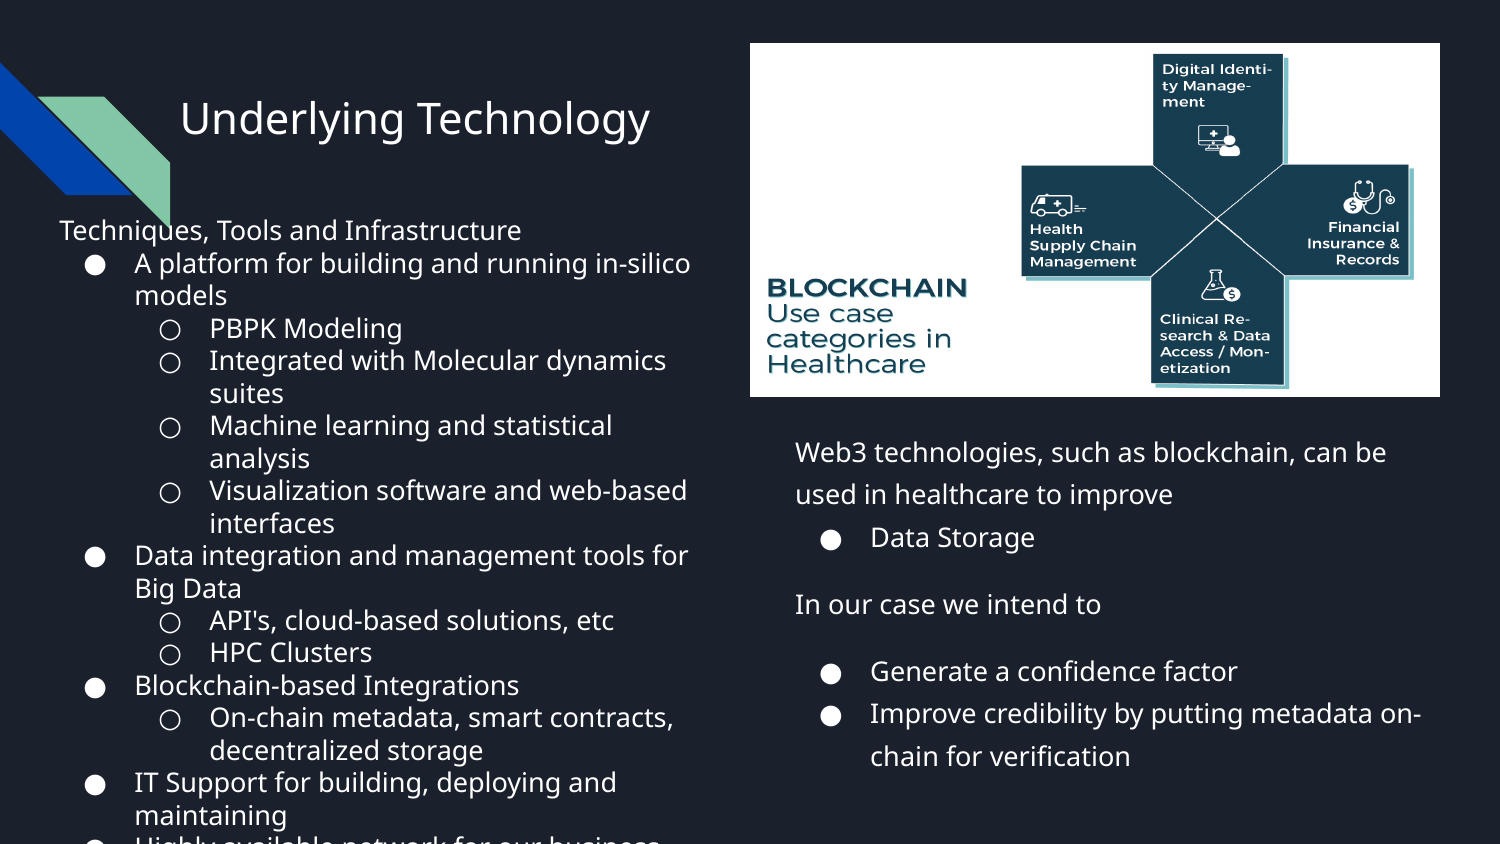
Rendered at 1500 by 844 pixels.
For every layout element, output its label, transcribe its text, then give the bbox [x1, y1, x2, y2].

title Underlying Technology [164, 72, 670, 198]
list Web3 technologies, such as blockchain, can be used in healthcare to improve Data Storage In our case we intend to Generate a confidence factor Improve credibility by putting metadata on-chain for verification [780, 413, 1466, 817]
picture [750, 43, 1440, 397]
text_box Techniques, Tools and Infrastructure A platform for building and running in-silico models PBPK Modeling Integrated with Molecular dynamics suites Machine learning and statistical analysis Visualization software and web-based interfaces Data integration and management tools for Big Data API's, cloud-based solutions, etc HPC Clusters Blockchain-based Integrations On-chain metadata, smart contracts, decentralized storage IT Support for building, deploying and maintaining Highly available network for our business partners [44, 198, 734, 844]
